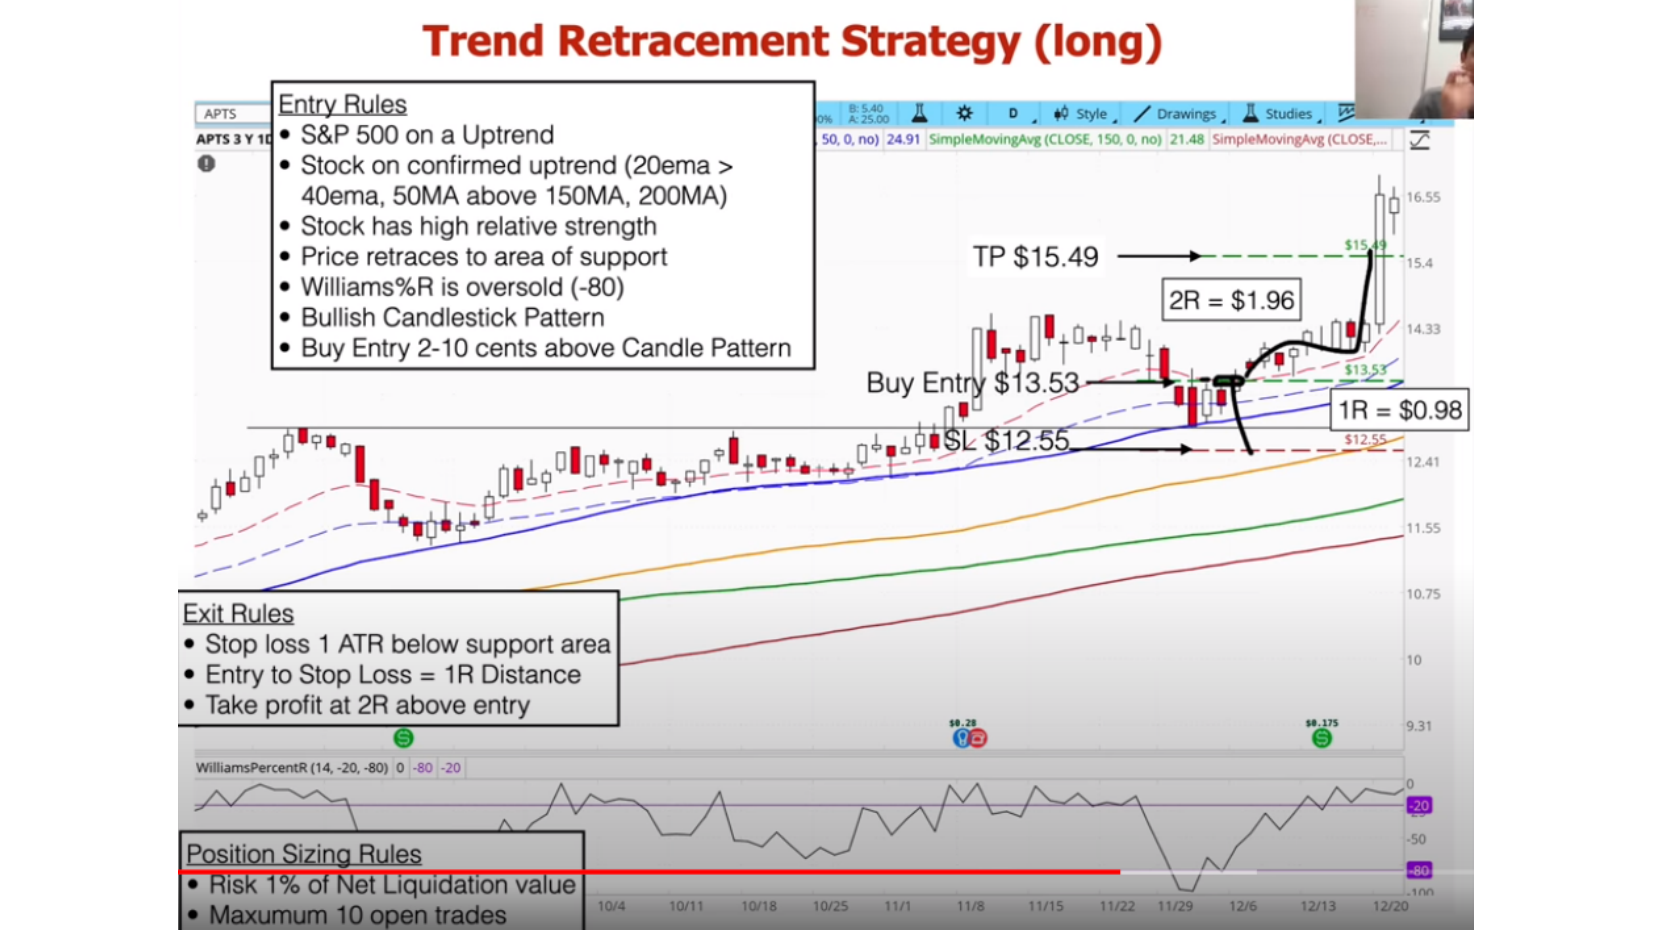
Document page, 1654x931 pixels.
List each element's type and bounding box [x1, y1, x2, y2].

picture [178, 0, 1474, 930]
